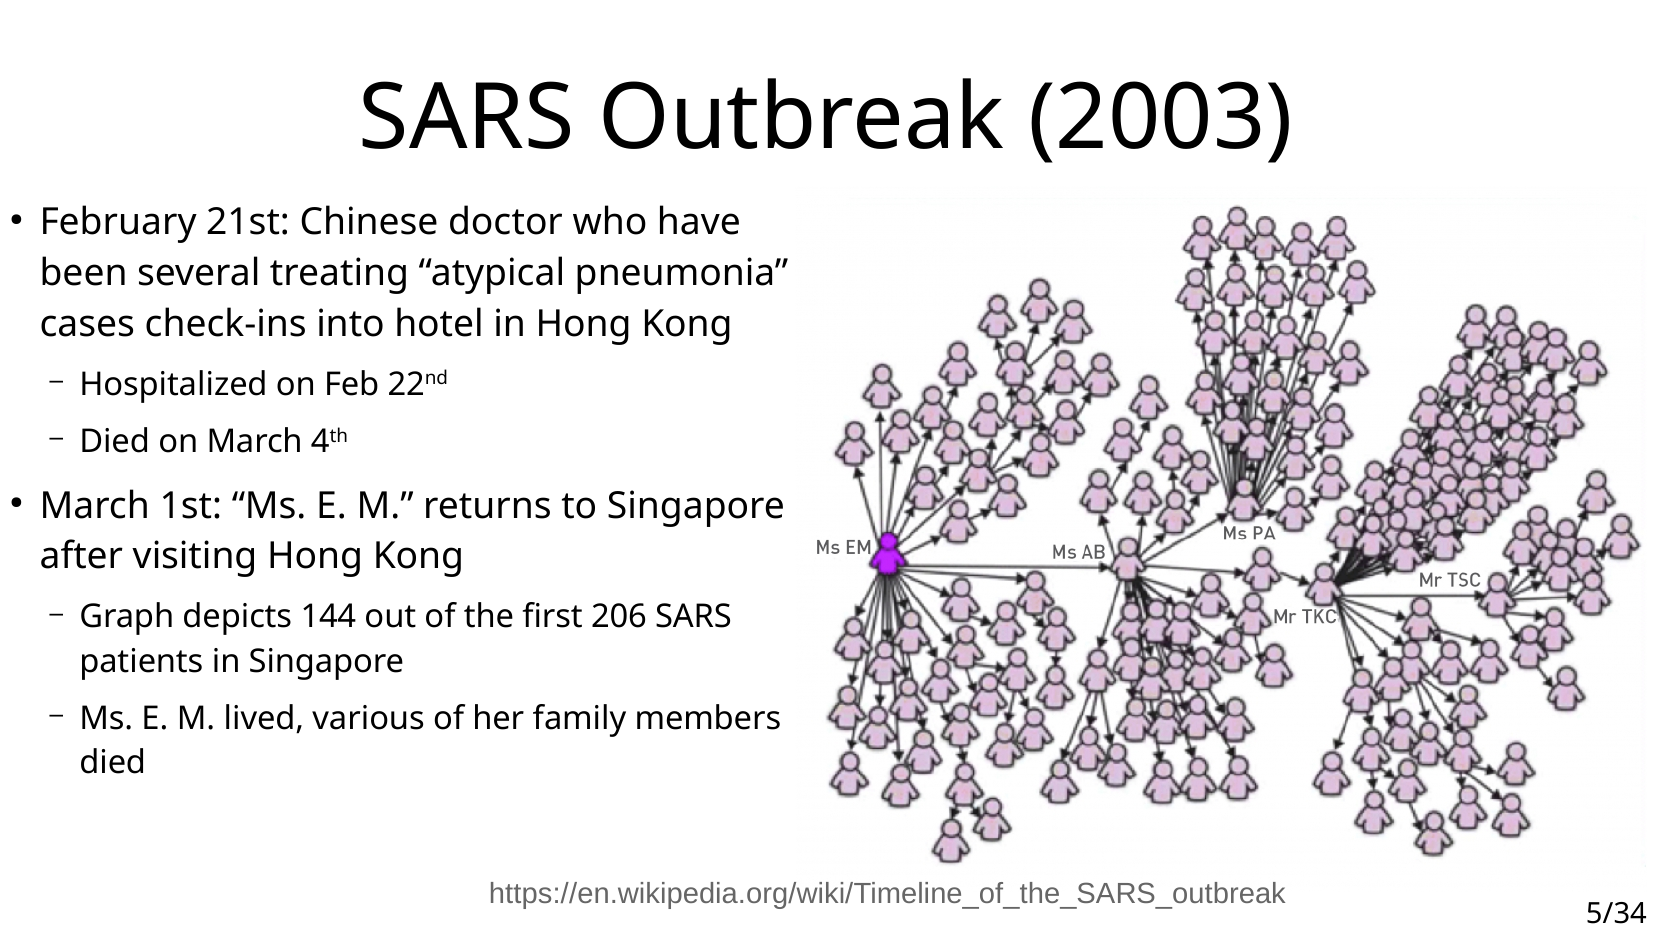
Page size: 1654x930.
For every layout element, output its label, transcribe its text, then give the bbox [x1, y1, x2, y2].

list February 21st: Chinese doctor who have been several treating “atypical pneumonia” cases check-ins into hotel in Hong Kong Hospitalized on Feb 22nd Died on March 4th March 1st: “Ms. E. M.” returns to Singapore after visiting Hong Kong Graph depicts 144 out of the first 206 SARS patients in Singapore Ms. E. M. lived, various of her family members died [0, 194, 795, 841]
text_box https://en.wikipedia.org/wiki/Timeline_of_the_SARS_outbreak [474, 870, 1599, 921]
picture [795, 186, 1647, 892]
title SARS Outbreak (2003) [82, 1, 1571, 194]
